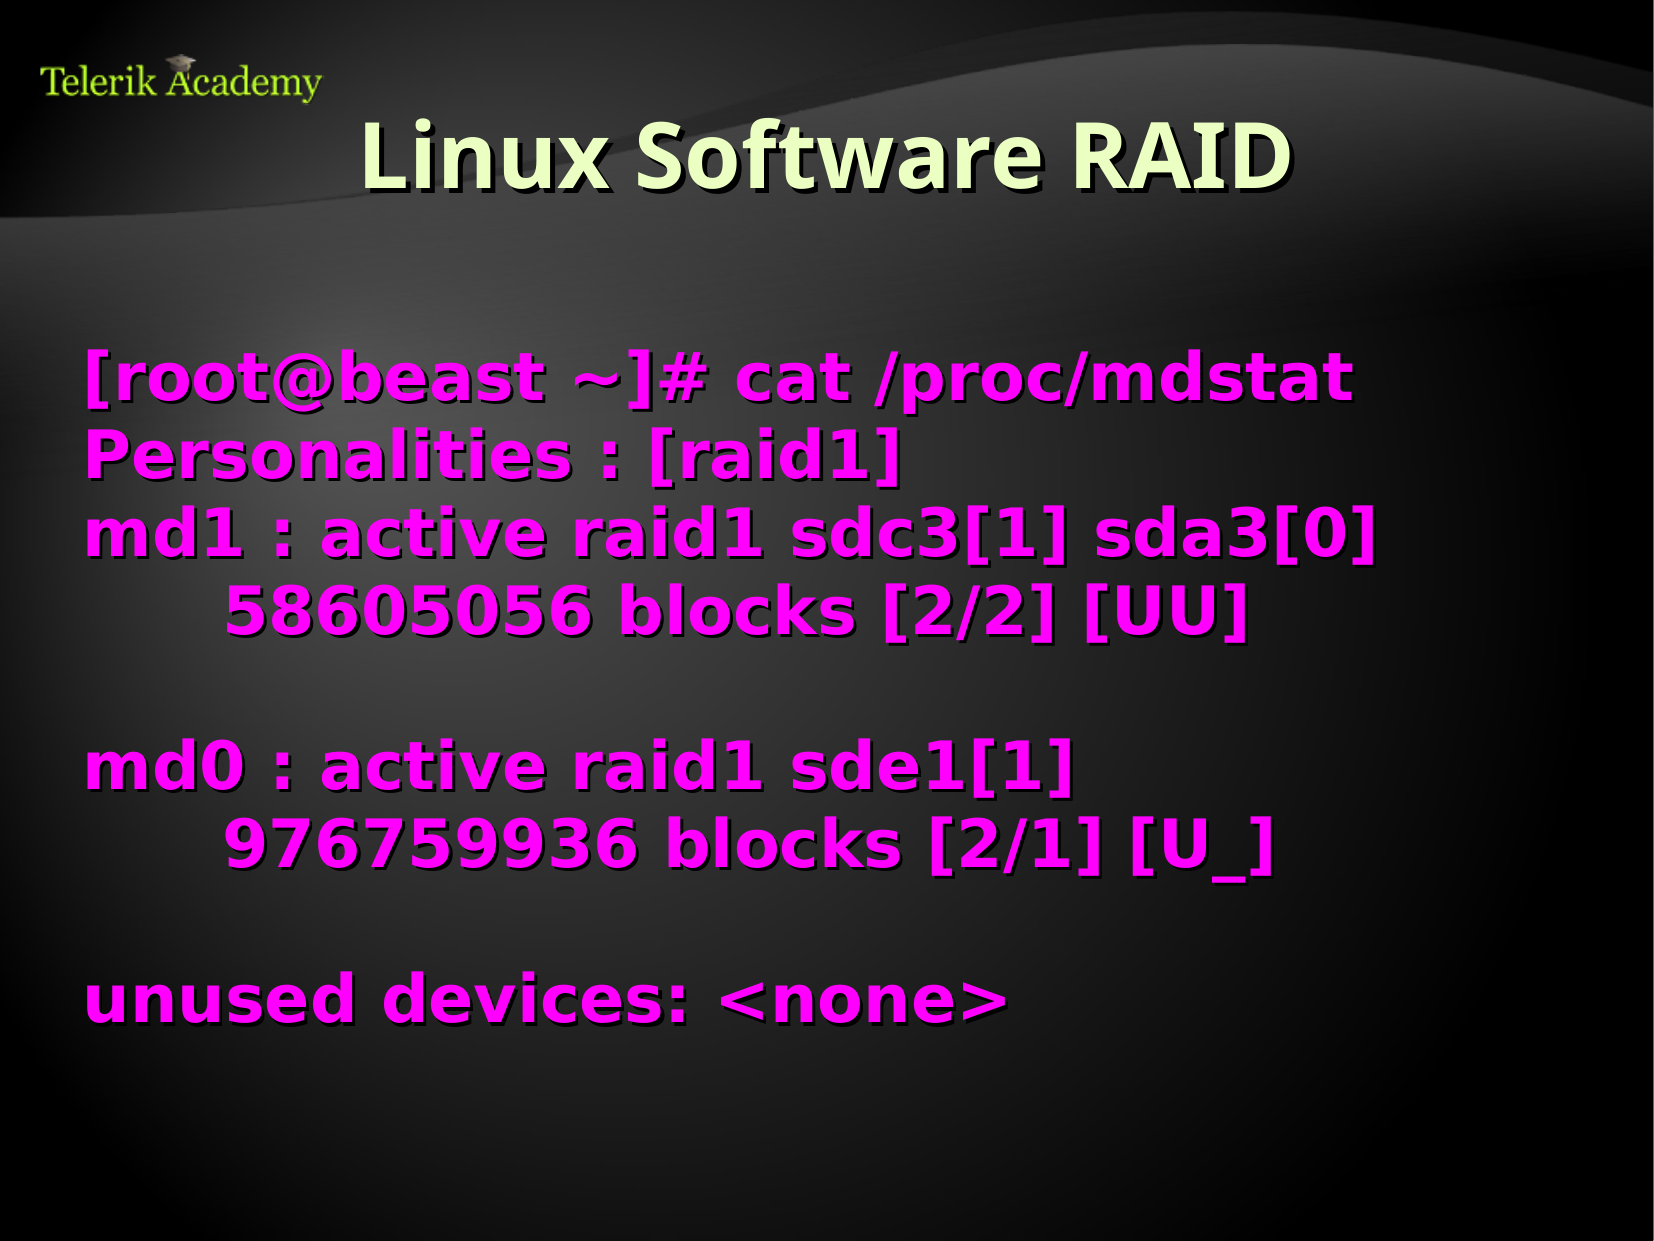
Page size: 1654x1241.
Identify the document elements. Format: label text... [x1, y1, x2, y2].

picture [0, 0, 1654, 1241]
subtitle [root@beast ~]# cat /proc/mdstat Personalities : [raid1] md1 : active raid1 sdc3[1] sda3[0] 58605056 blocks [2/2] [UU] md0 : active raid1 sde1[1] 976759936 blocks [2/1] [U_] unused devices: <none> [82, 183, 1538, 1117]
title Linux Software RAID [82, 49, 1571, 257]
